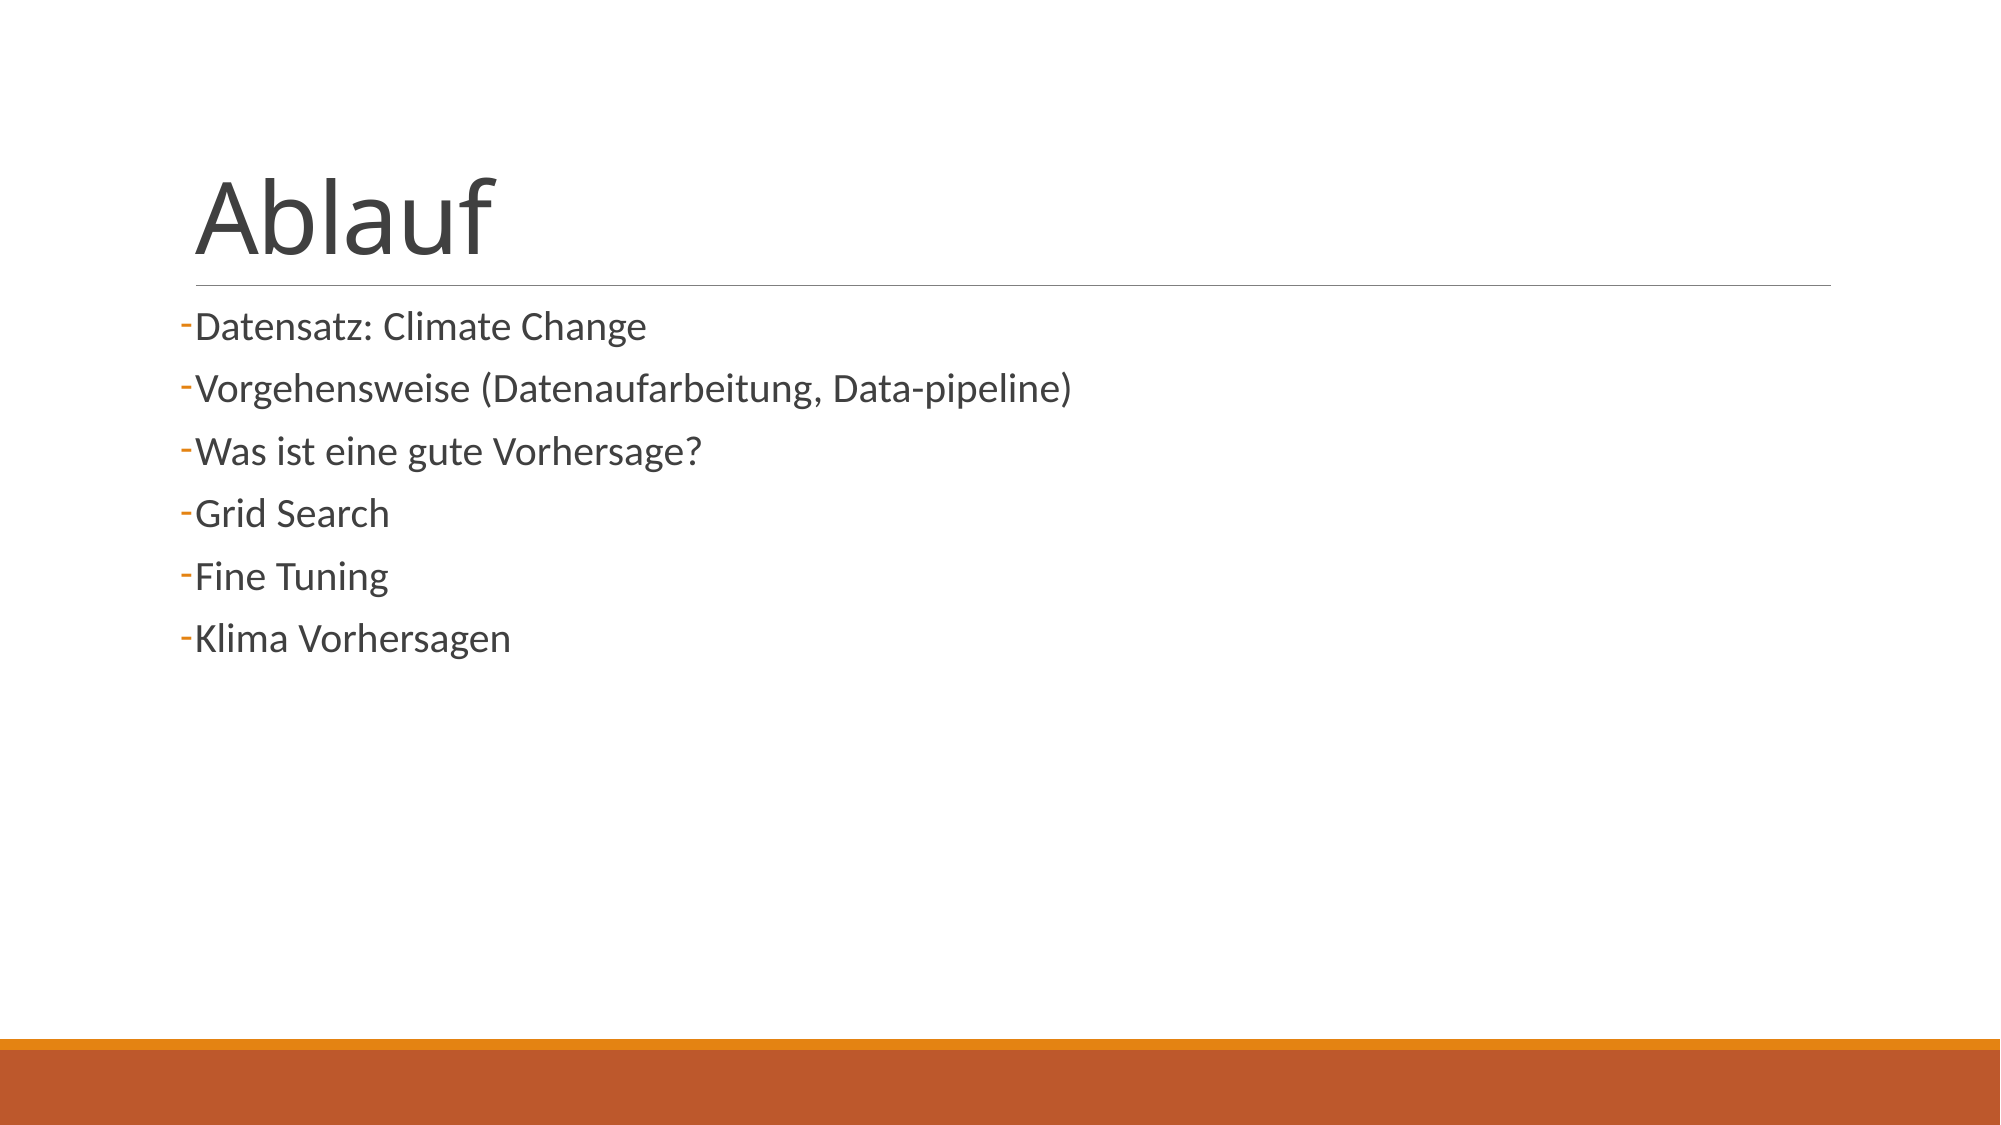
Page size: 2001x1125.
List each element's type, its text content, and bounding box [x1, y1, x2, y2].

title Ablauf [180, 47, 1831, 286]
list Datensatz: Climate Change Vorgehensweise (Datenaufarbeitung, Data-pipeline) Was ist eine gute Vorhersage? Grid Search Fine Tuning Klima Vorhersagen [180, 302, 1831, 963]
